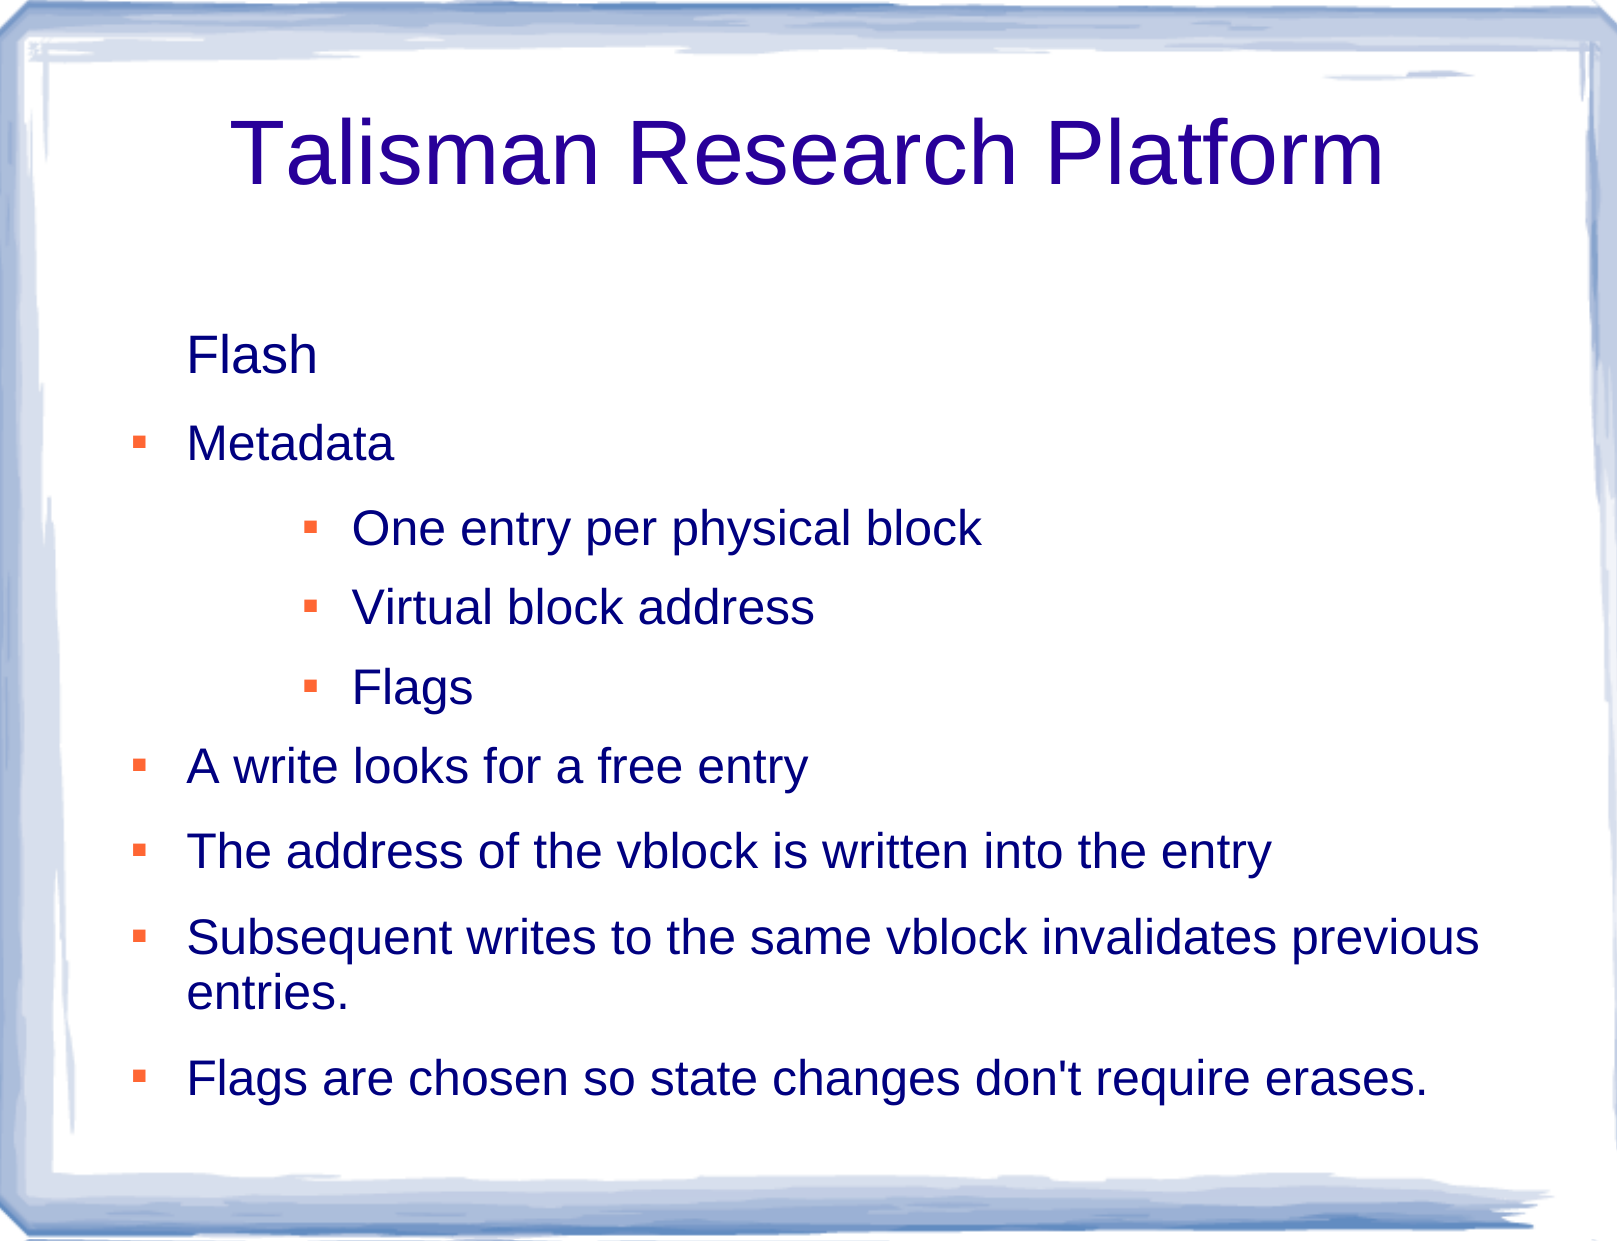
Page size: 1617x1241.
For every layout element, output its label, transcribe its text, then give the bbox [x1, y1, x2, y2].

list Flash Metadata One entry per physical block Virtual block address Flags A write looks for a free entry The address of the vblock is written into the entry Subsequent writes to the same vblock invalidates previous entries. Flags are chosen so state changes don't require erases. [115, 324, 1537, 1240]
title Talisman Research Platform [80, 49, 1537, 257]
picture [0, 0, 1617, 1241]
